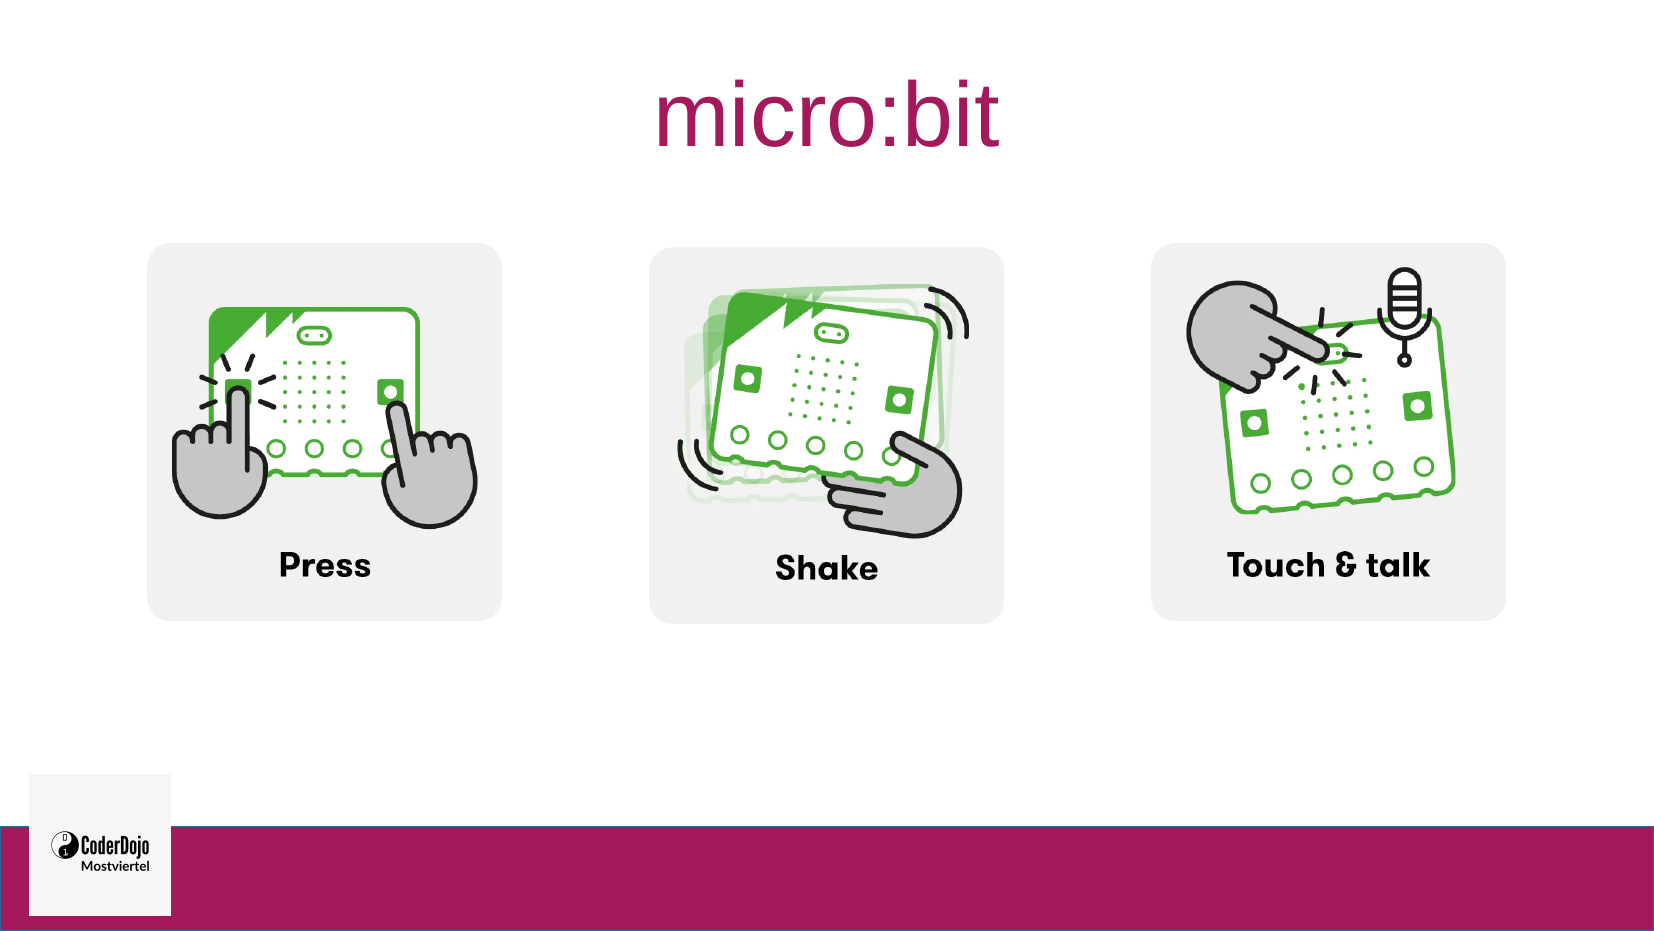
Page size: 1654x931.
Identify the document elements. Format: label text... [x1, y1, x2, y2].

title micro:bit [82, 37, 1571, 193]
picture [1151, 243, 1506, 621]
picture [29, 774, 171, 916]
picture [649, 247, 1004, 624]
picture [147, 243, 502, 621]
